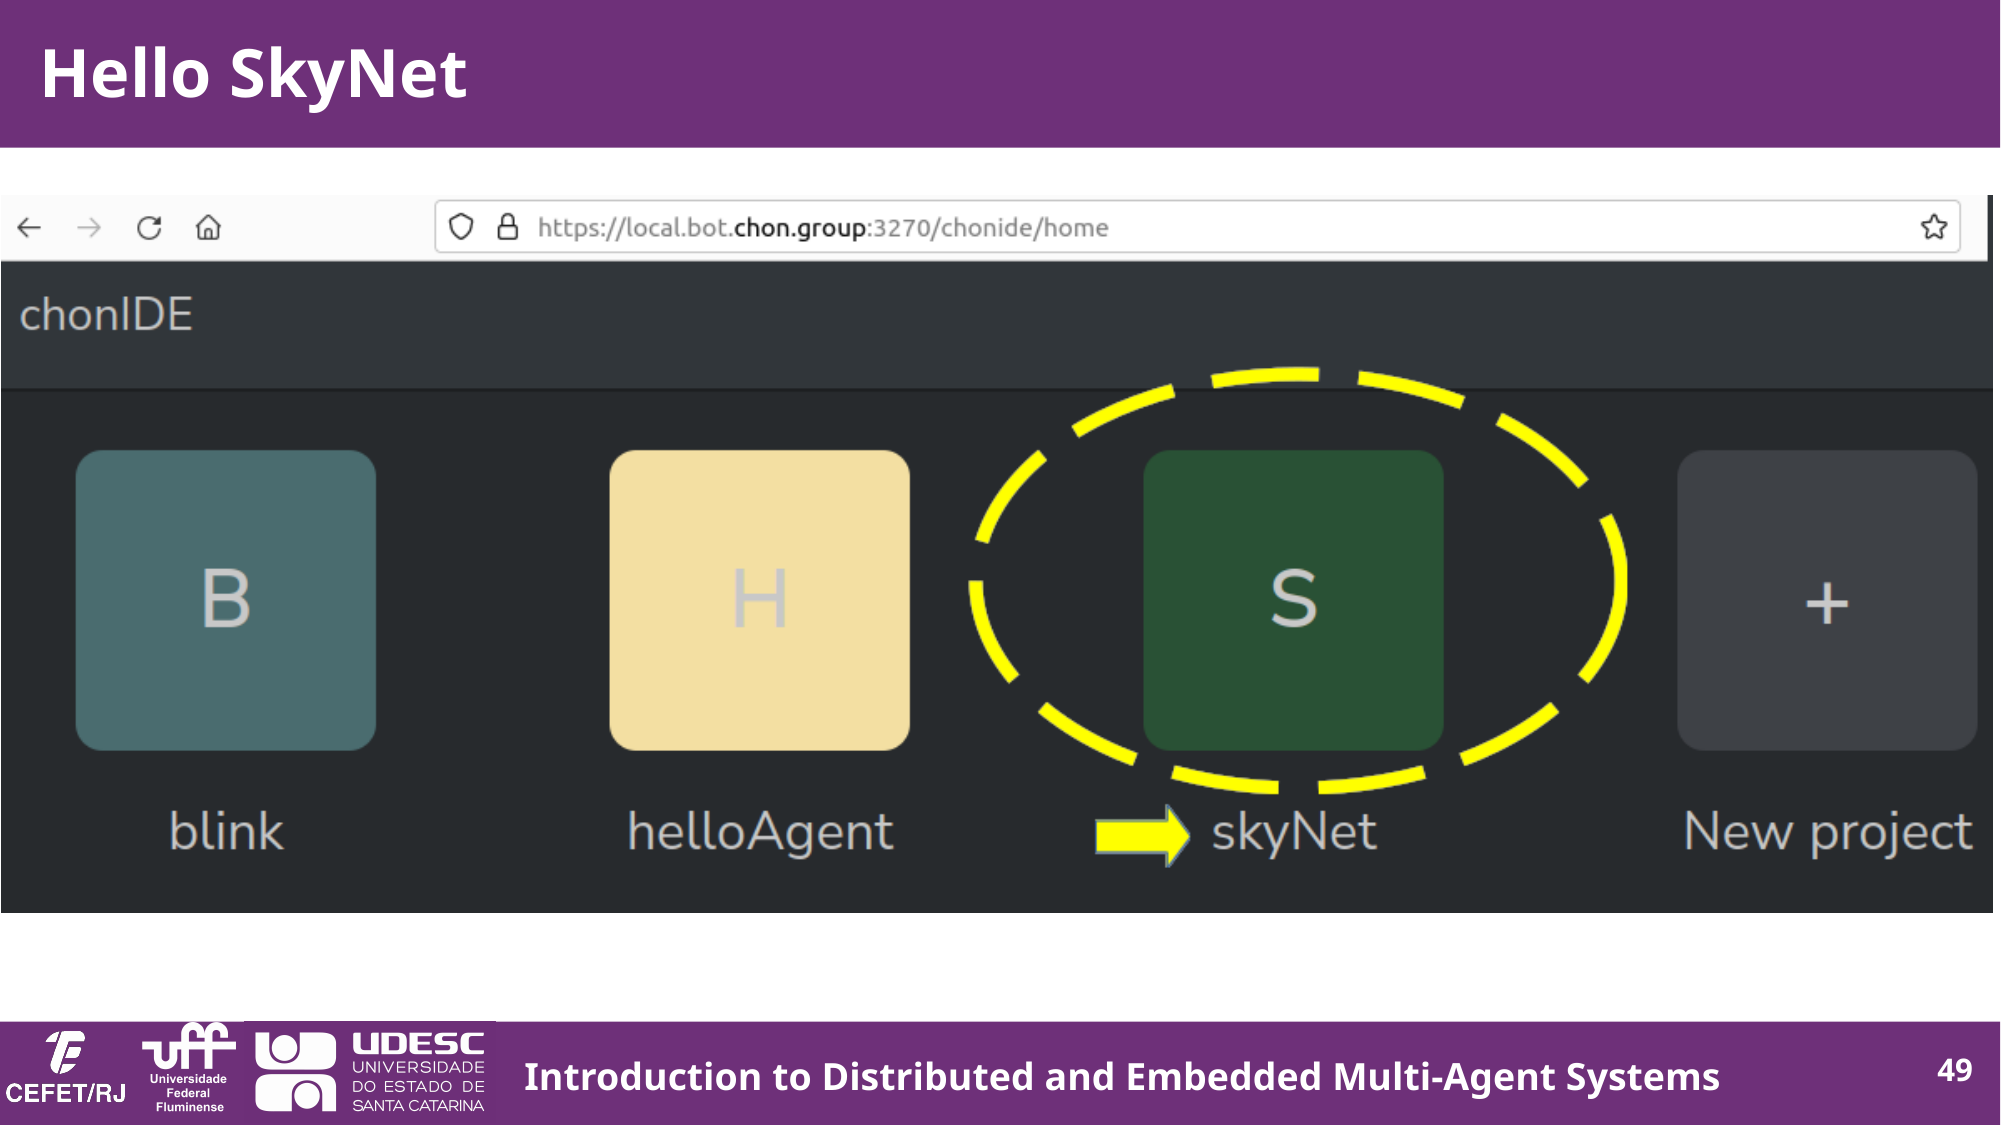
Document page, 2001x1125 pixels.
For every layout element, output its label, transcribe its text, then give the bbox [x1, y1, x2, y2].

picture [1, 195, 1993, 913]
picture [141, 1021, 237, 1117]
text_box Hello SkyNet [25, 23, 1999, 119]
picture [244, 1021, 496, 1123]
picture [6, 1009, 125, 1125]
